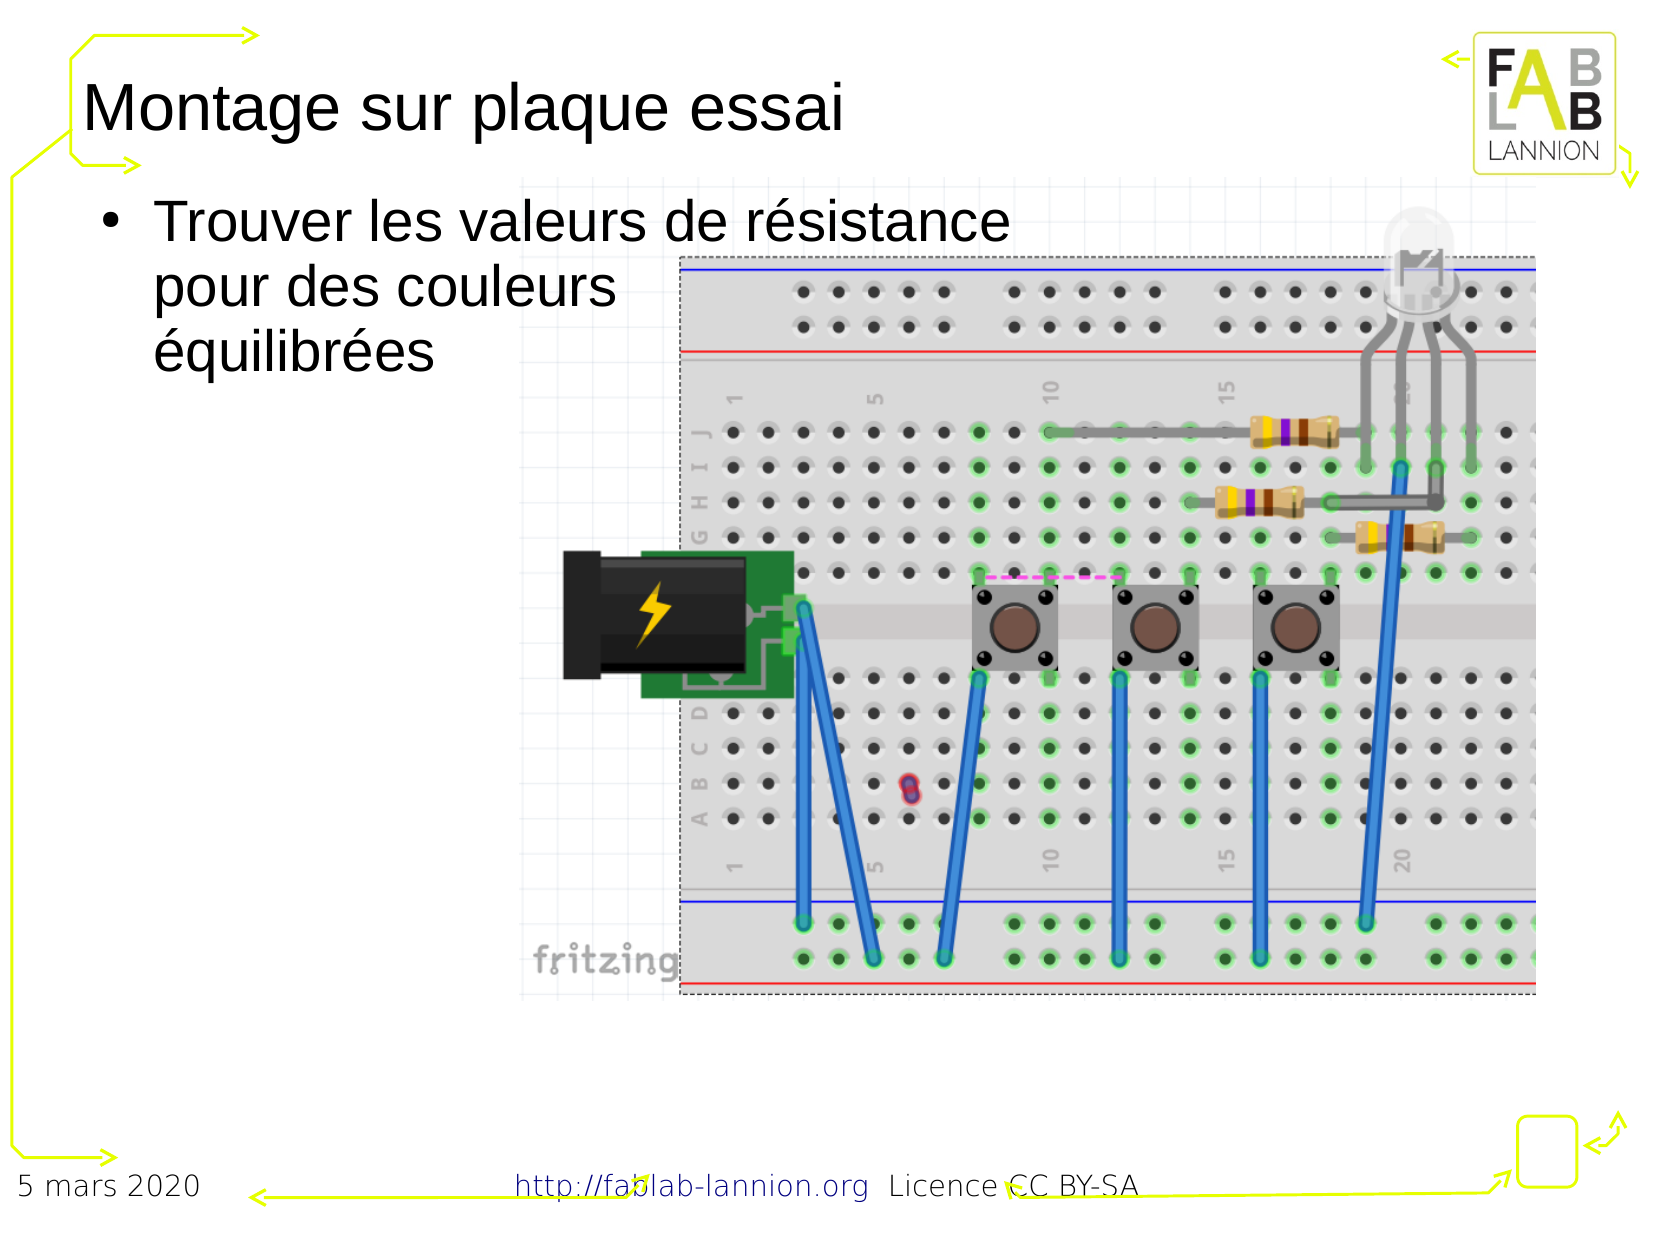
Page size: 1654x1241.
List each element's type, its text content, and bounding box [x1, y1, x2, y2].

picture [519, 29, 1619, 188]
list Trouver les valeurs de résistance pour des couleurs équilibrées [82, 188, 1571, 909]
picture [519, 909, 1536, 1001]
title Montage sur plaque essai [82, 49, 1441, 166]
